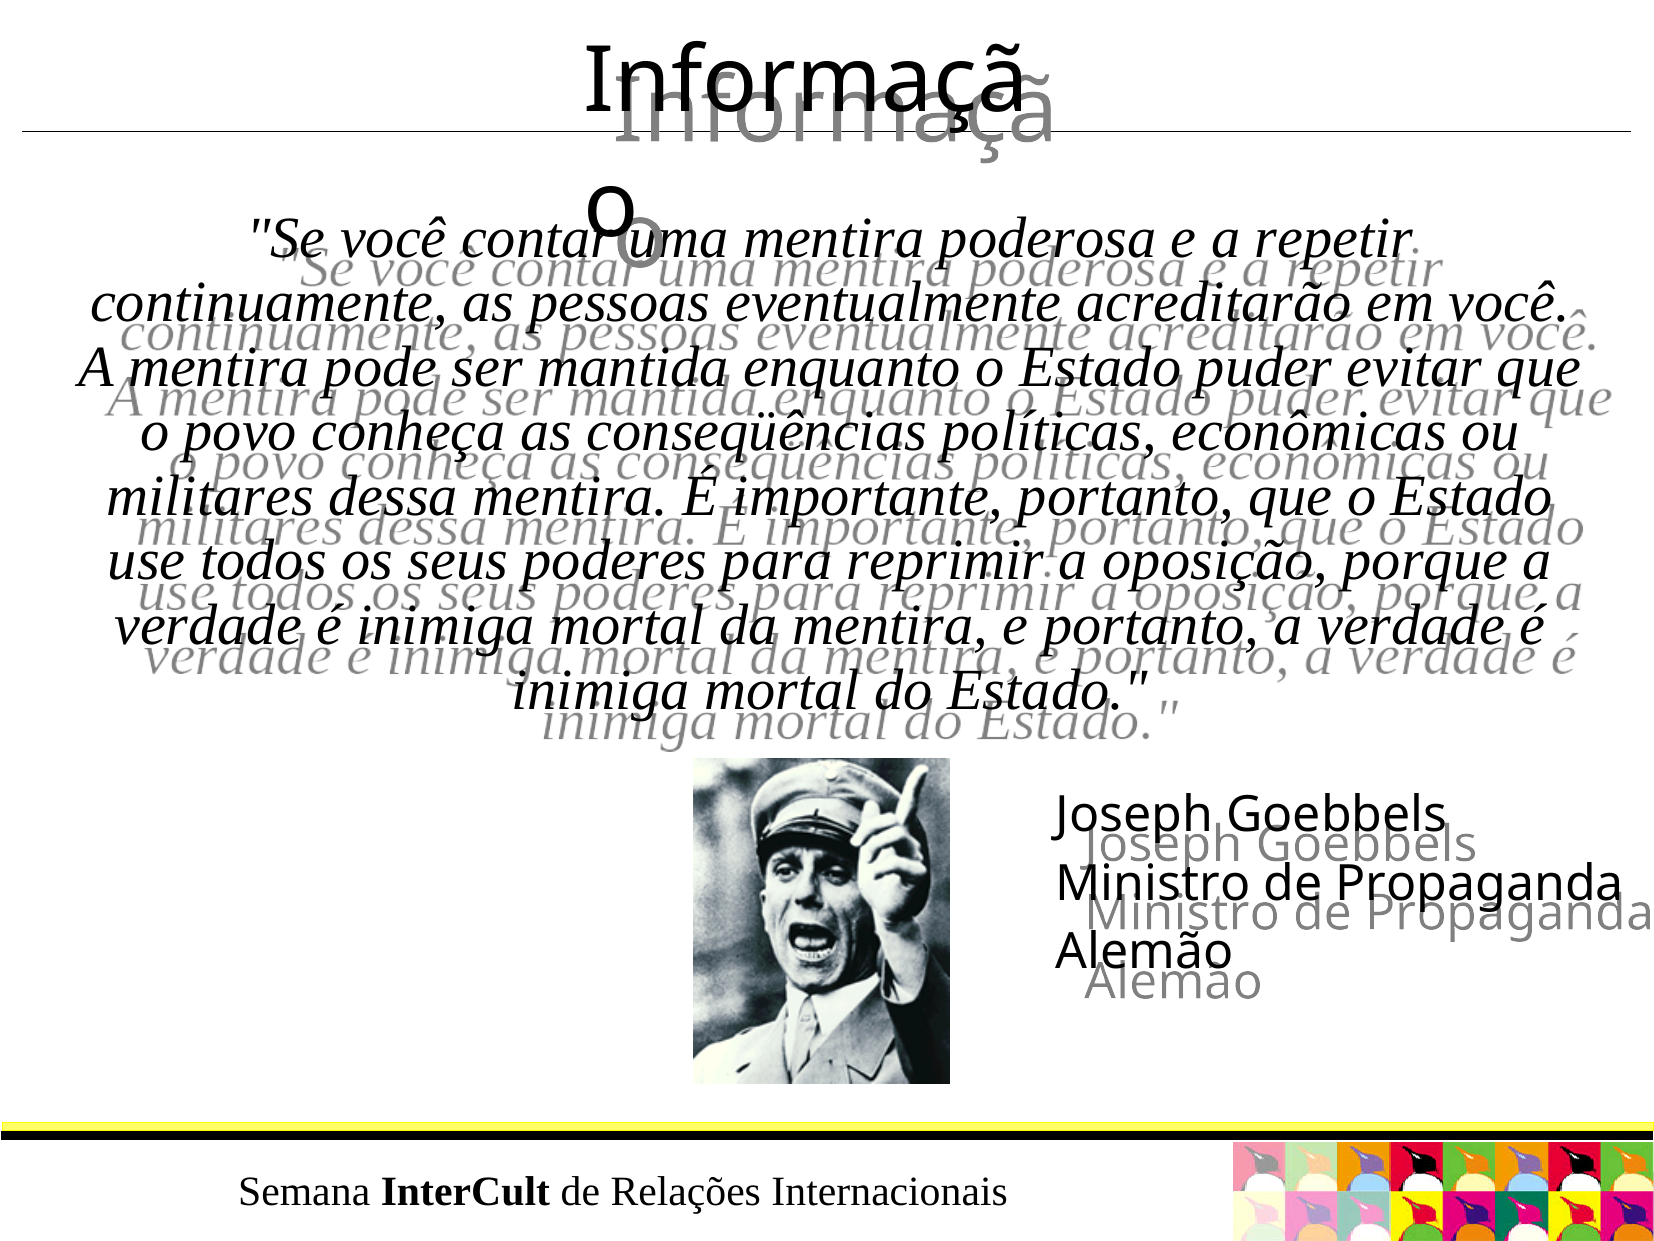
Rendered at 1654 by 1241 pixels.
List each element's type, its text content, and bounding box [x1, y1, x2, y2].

text_box Joseph Goebbels Ministro de Propaganda Alemão [1055, 778, 1634, 899]
text_box [1, 1122, 1654, 1140]
text_box "Se você contar uma mentira poderosa e a repetir continuamente, as pessoas eventualmente acreditarão em você. A mentira pode ser mantida enquanto o Estado puder evitar que o povo conheça as conseqüências políticas, econômicas ou militares dessa mentira. É importante, portanto, que o Estado use todos os seus poderes para reprimir a oposição, porque a verdade é inimiga mortal da mentira, e portanto, a verdade é inimiga mortal do Estado." [73, 205, 1587, 722]
text_box Informação [583, 13, 1053, 125]
text_box Semana InterCult de Relações Internacionais [238, 1168, 1009, 1217]
picture [693, 758, 950, 1084]
chart [1233, 1142, 1654, 1241]
